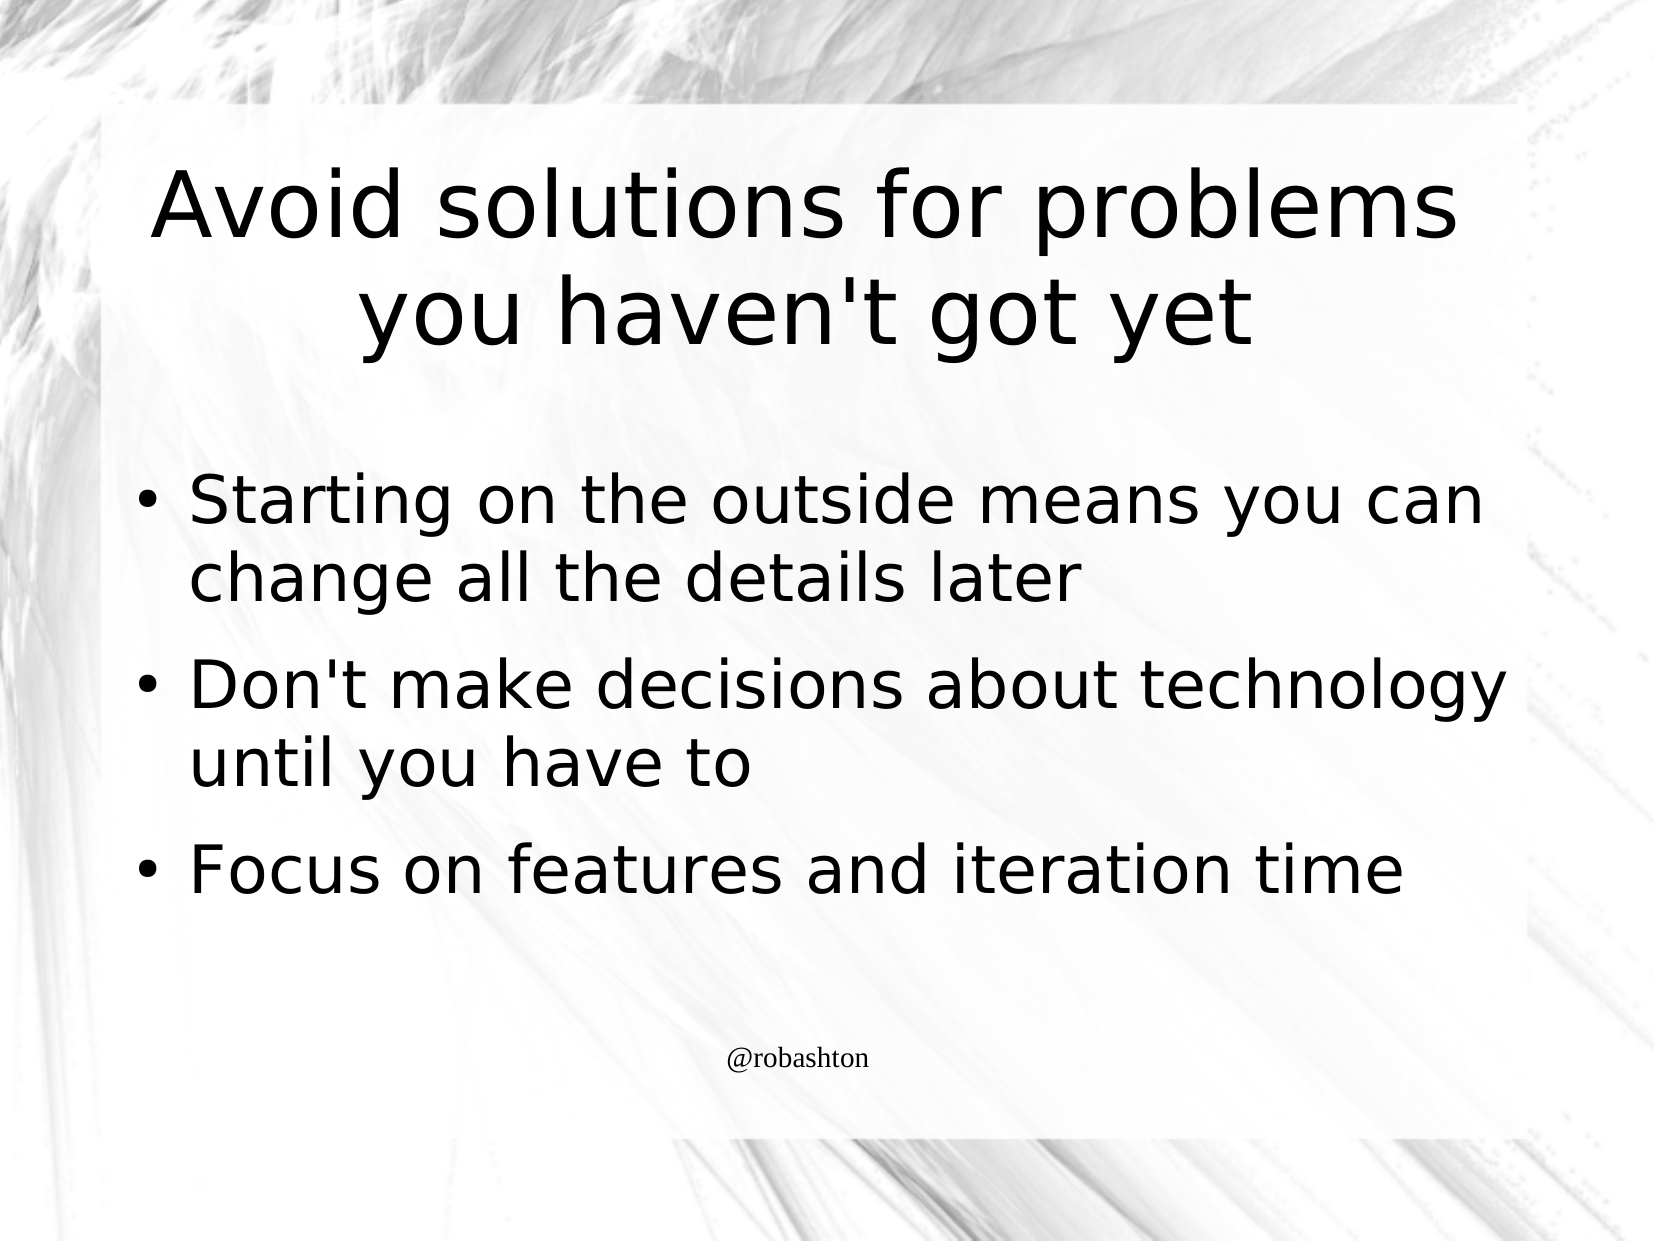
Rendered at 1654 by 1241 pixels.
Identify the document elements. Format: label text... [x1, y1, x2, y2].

list Starting on the outside means you can change all the details later Don't make decisions about technology until you have to Focus on features and iteration time [118, 461, 1571, 1182]
picture [0, 0, 1654, 1241]
title Avoid solutions for problems you haven't got yet [112, 152, 1501, 367]
